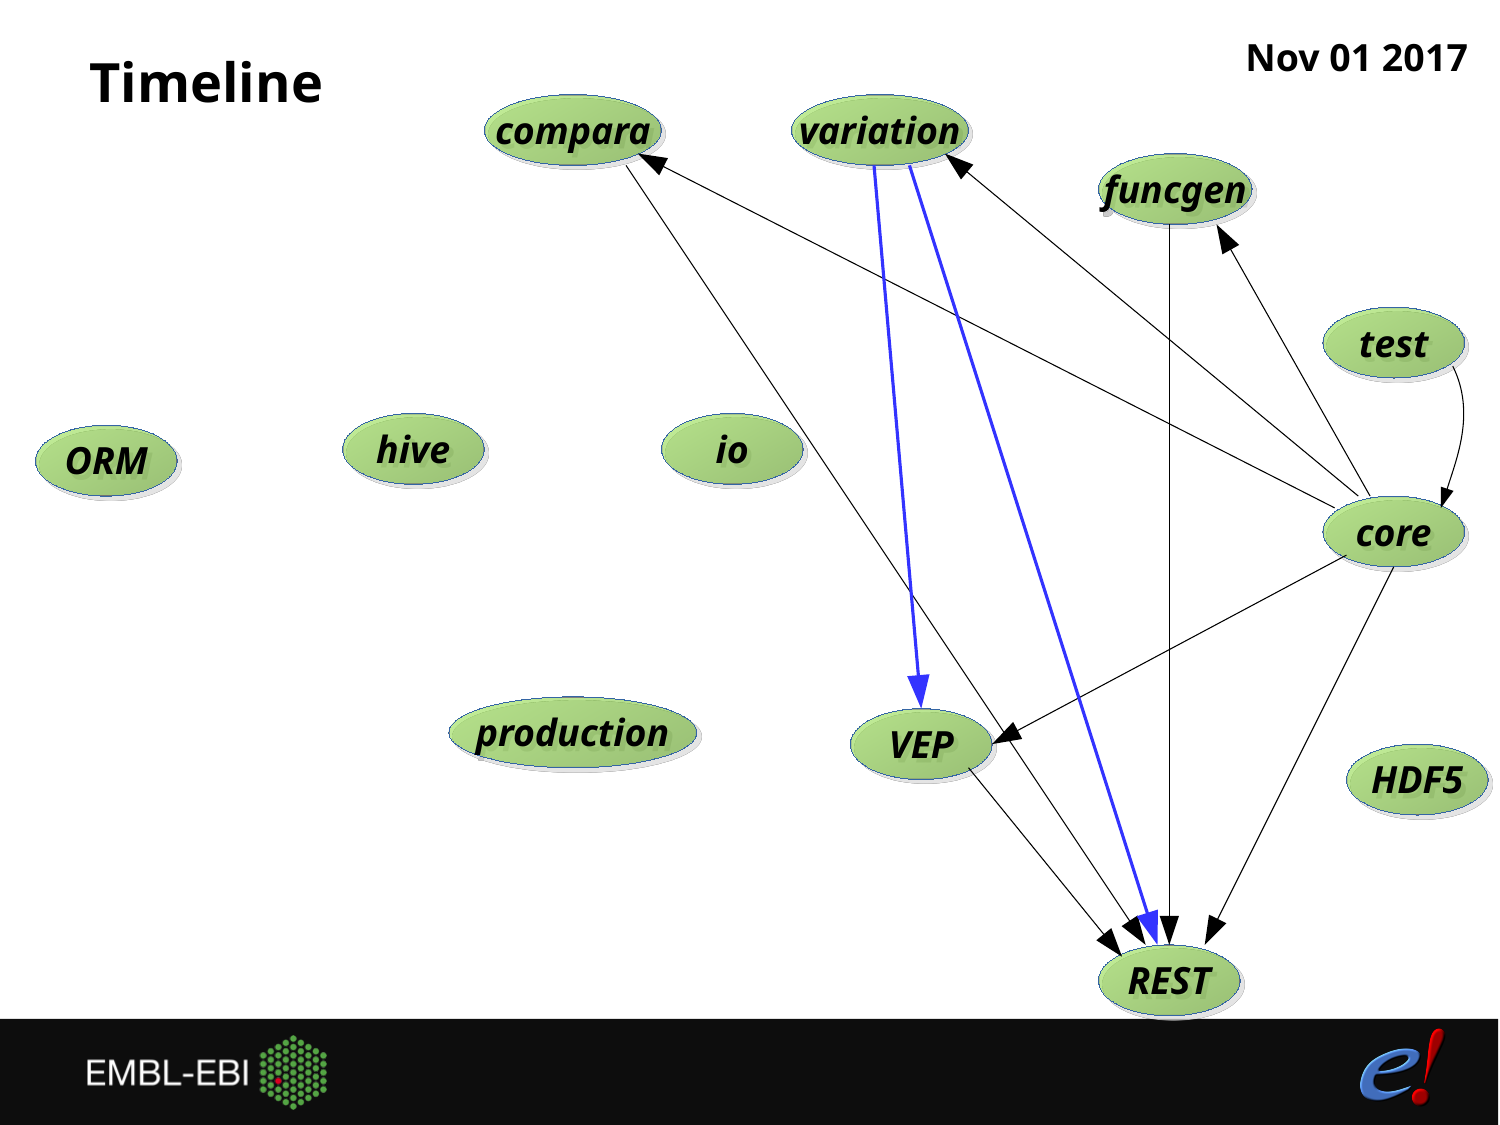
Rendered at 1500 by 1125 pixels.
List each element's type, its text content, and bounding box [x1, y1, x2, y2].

text_box test [1322, 307, 1465, 379]
text_box VEP [850, 708, 993, 780]
text_box funcgen [1098, 153, 1253, 225]
text_box variation [791, 94, 969, 166]
text_box REST [1098, 944, 1241, 1016]
text_box core [1322, 496, 1465, 567]
text_box HDF5 [1346, 744, 1489, 816]
picture [1357, 1026, 1448, 1112]
text_box ORM [35, 425, 178, 497]
text_box Timeline [74, 37, 308, 119]
text_box Nov 01 2017 [1230, 23, 1462, 85]
text_box hive [342, 413, 485, 485]
text_box compara [484, 94, 662, 166]
text_box production [448, 696, 697, 768]
picture [87, 1035, 327, 1110]
text_box io [661, 413, 804, 485]
